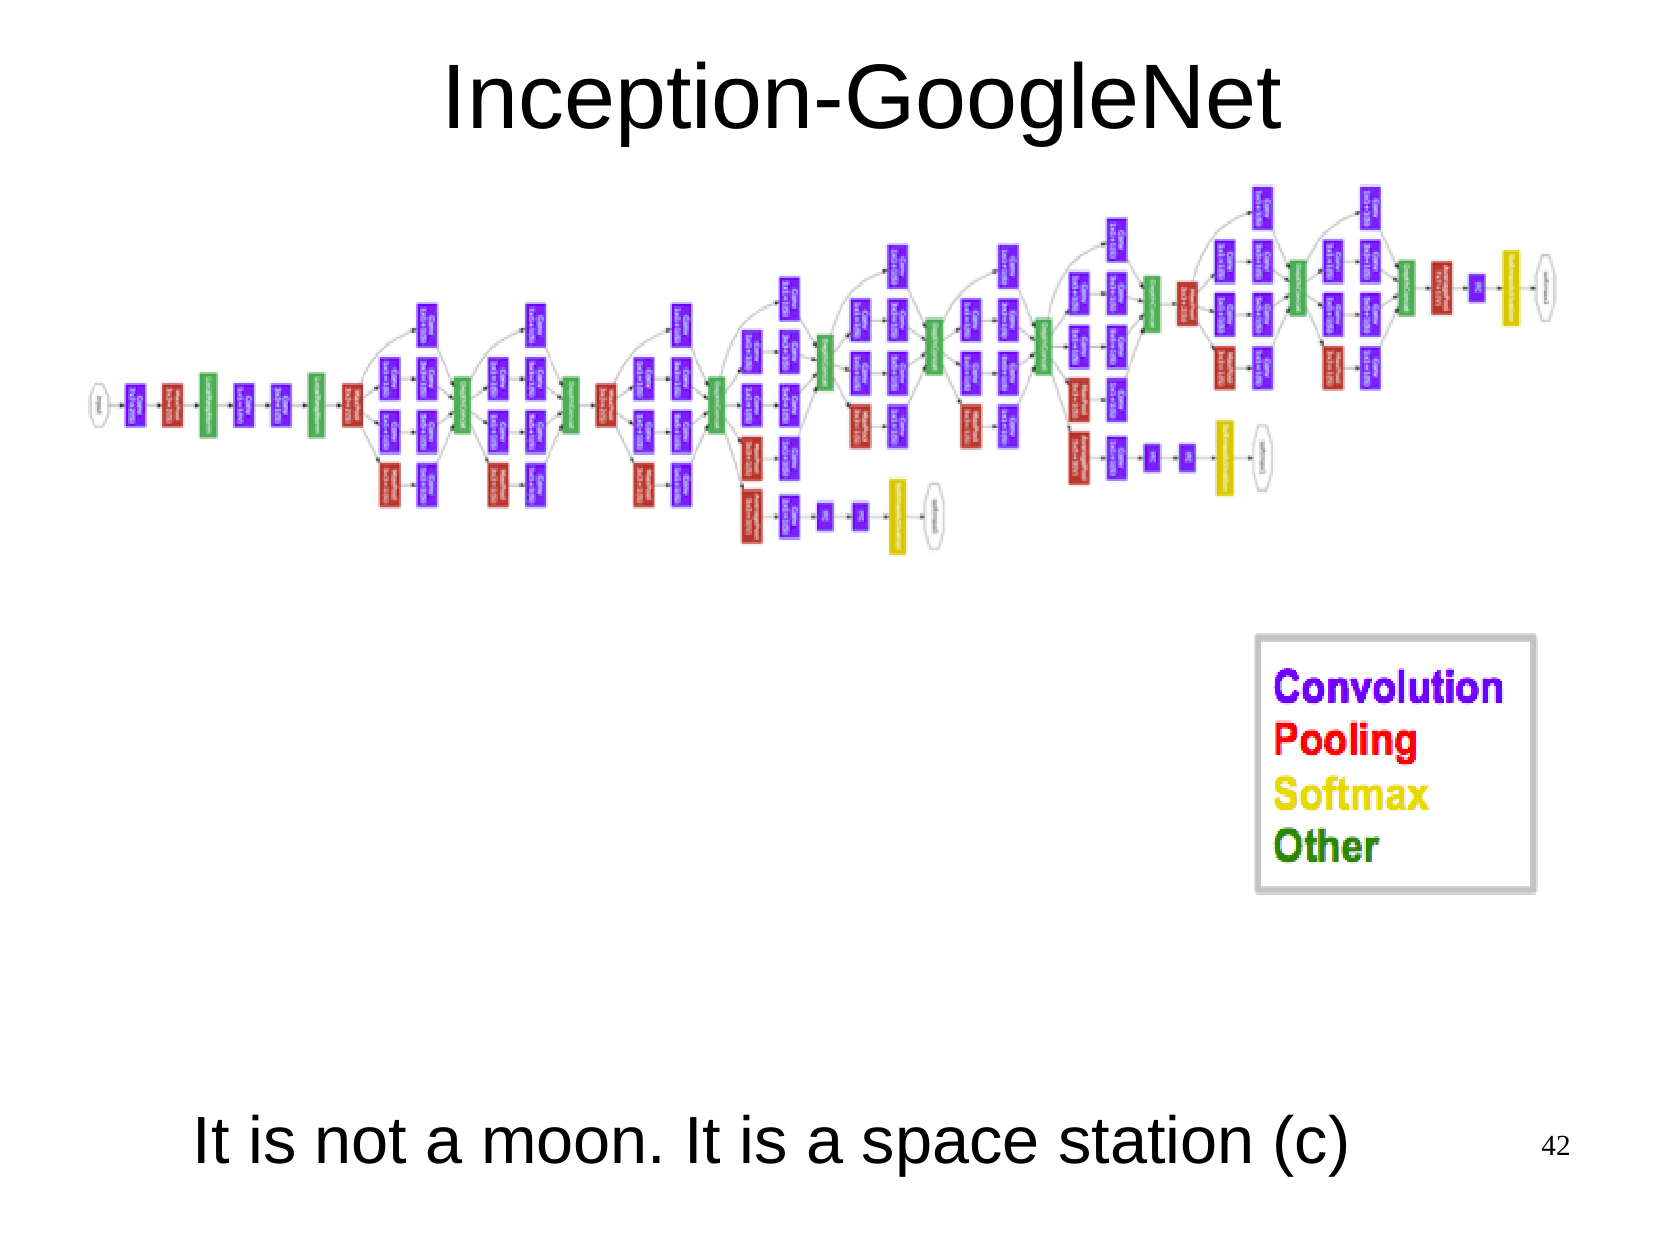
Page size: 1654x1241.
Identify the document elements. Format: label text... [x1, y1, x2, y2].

picture [53, 137, 1587, 930]
text_box Inception-GoogleNet [330, 45, 1396, 148]
text_box It is not a moon. It is a space station (c) [60, 1021, 1486, 1241]
